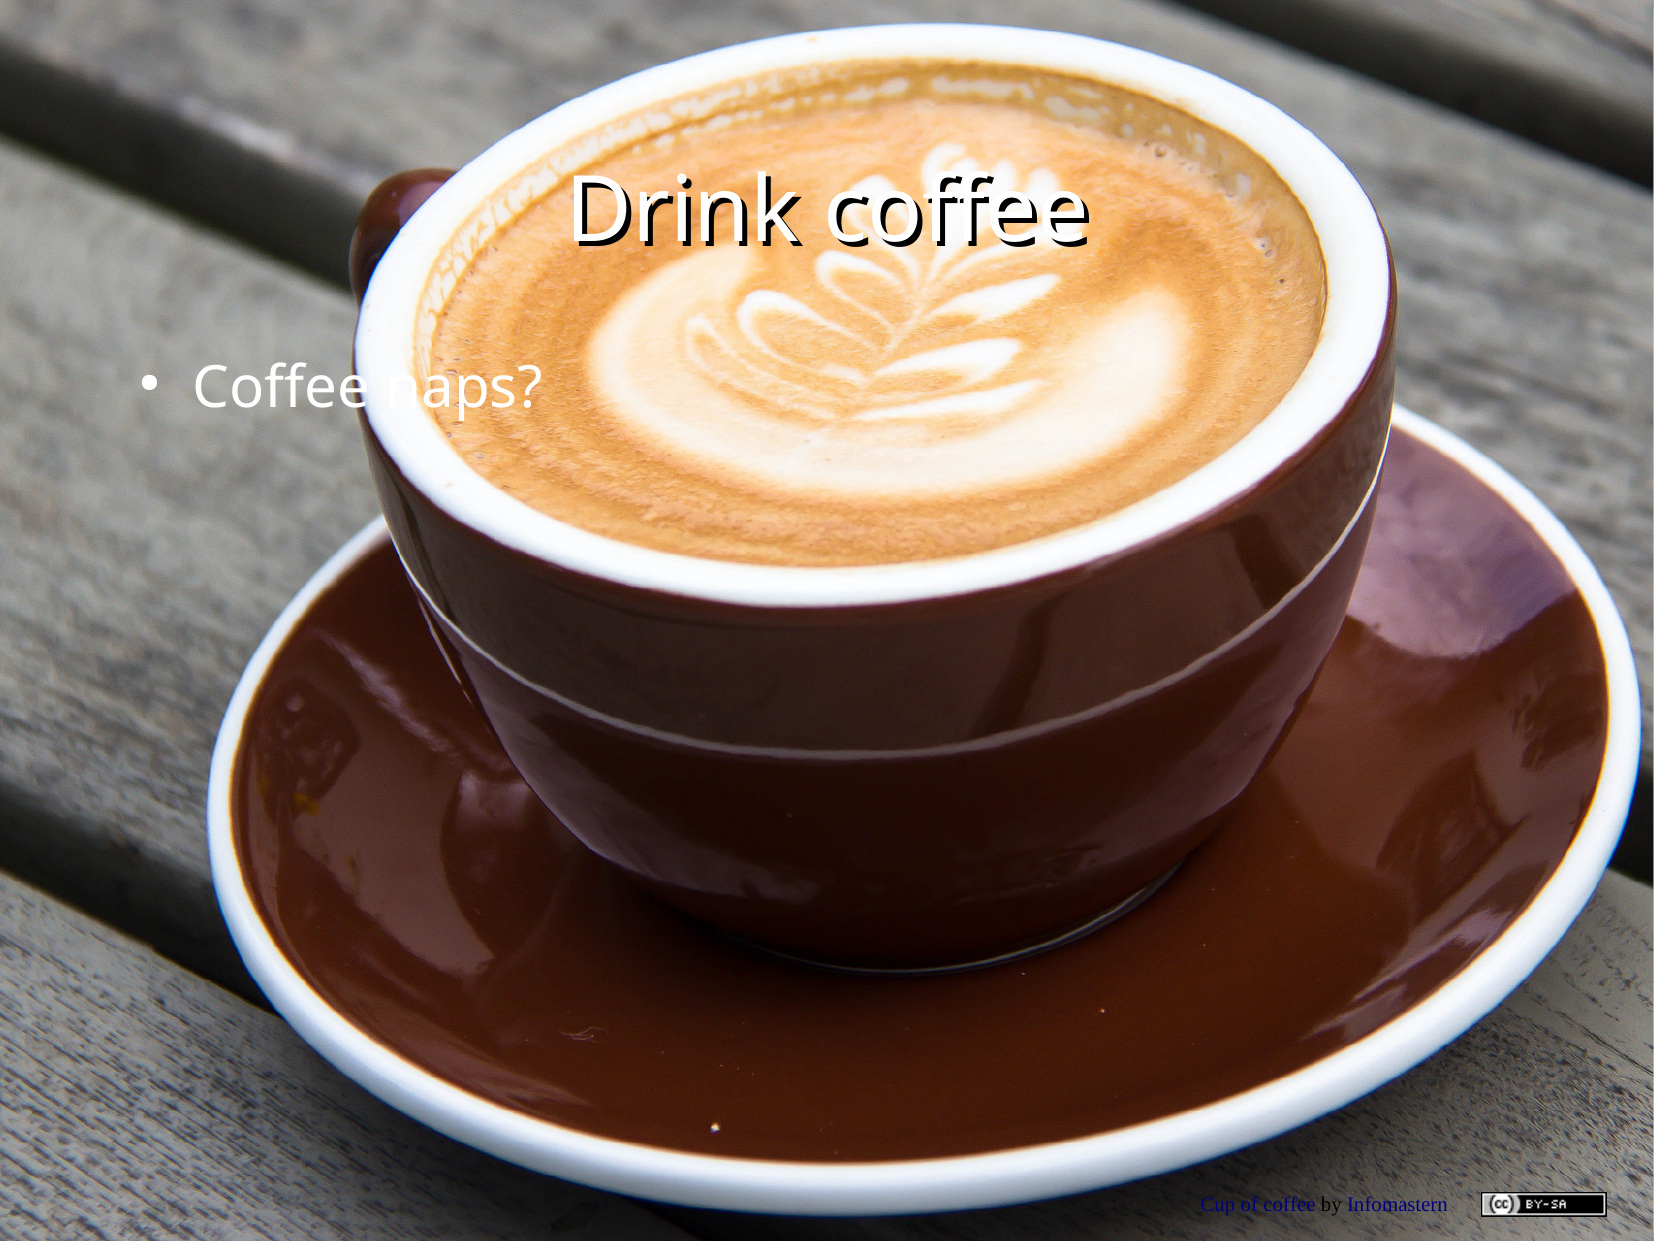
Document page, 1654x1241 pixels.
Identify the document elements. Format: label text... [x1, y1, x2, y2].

title Drink coffee [121, 102, 1534, 310]
list Coffee naps? [121, 344, 1534, 1127]
text_box Cup of coffee by Infomastern [1200, 1192, 1465, 1217]
picture [0, 0, 1654, 1241]
